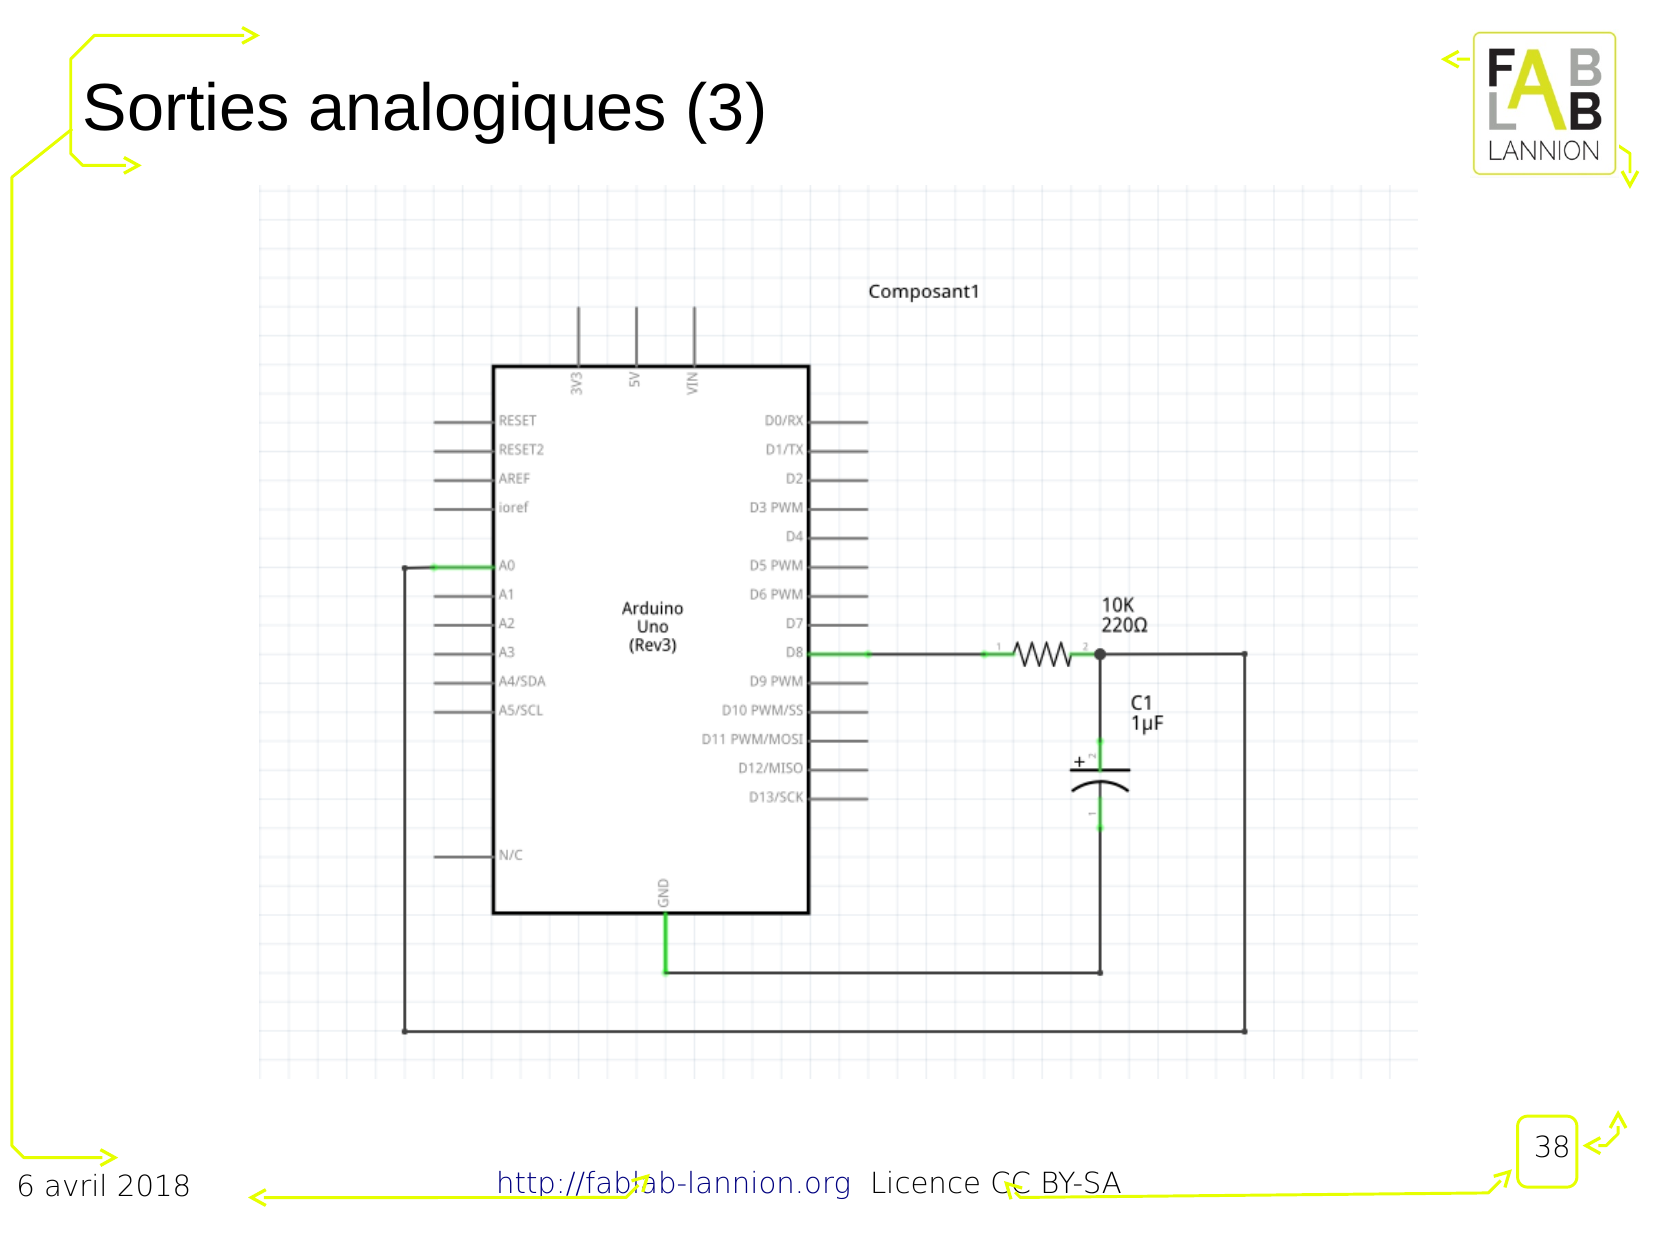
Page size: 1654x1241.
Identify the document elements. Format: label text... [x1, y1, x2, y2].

picture [259, 185, 1418, 1079]
picture [1470, 29, 1619, 178]
title Sorties analogiques (3) [82, 49, 1441, 166]
